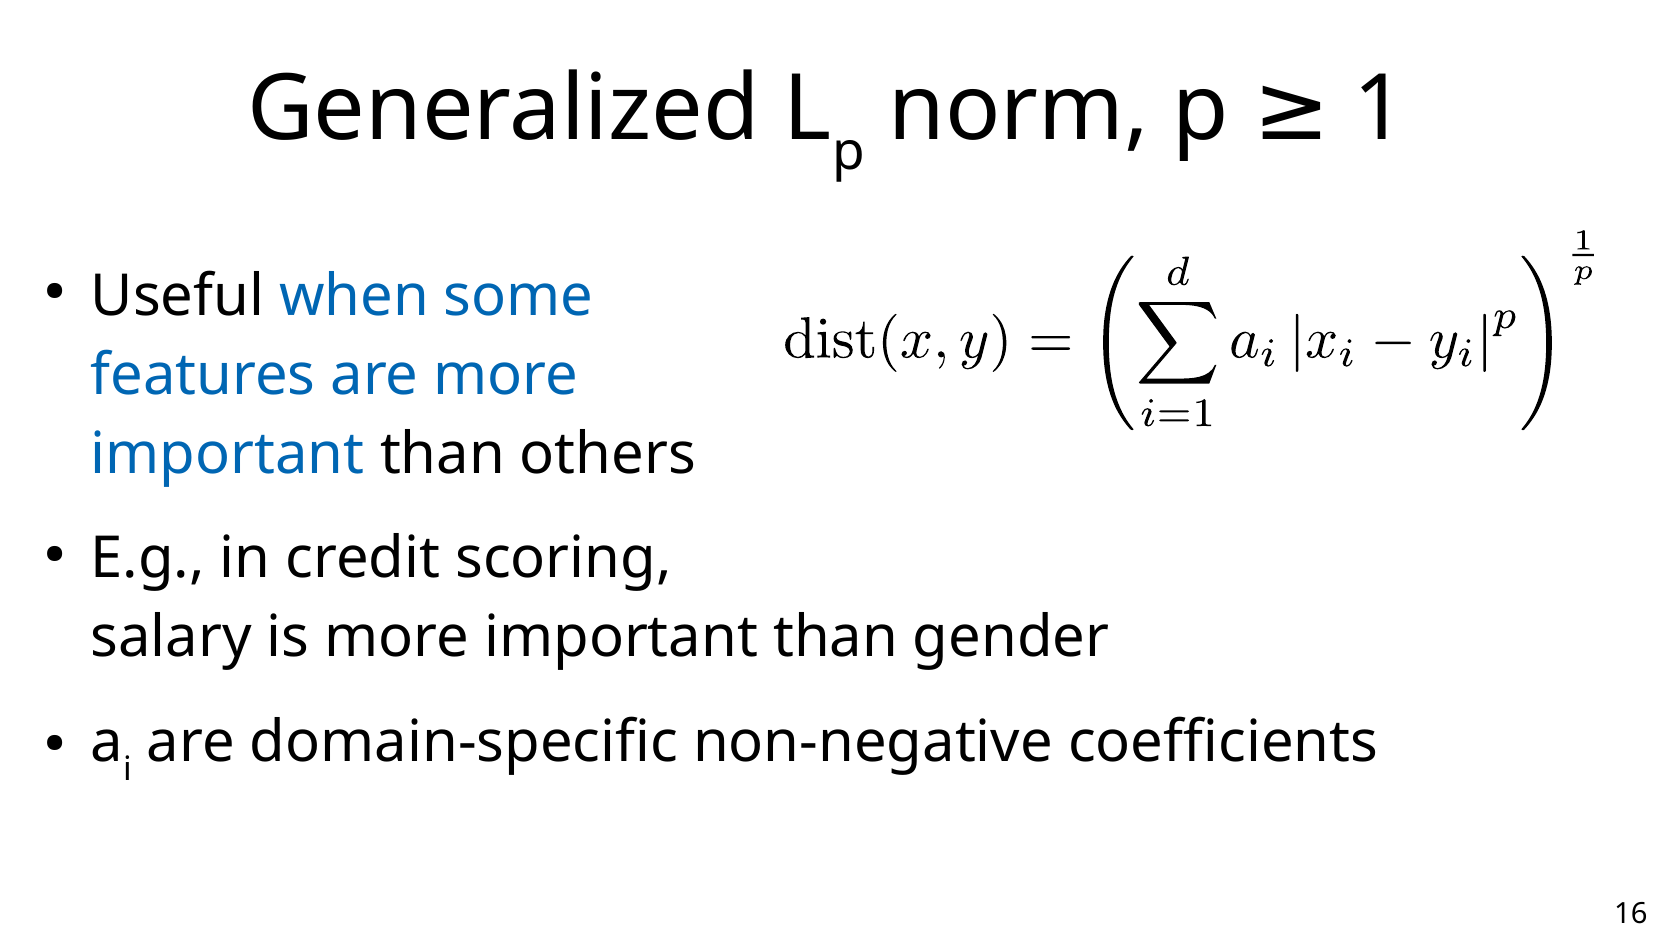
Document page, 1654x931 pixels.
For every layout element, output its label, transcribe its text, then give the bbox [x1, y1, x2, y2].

text_box [783, 230, 1595, 431]
list Useful when some features are more important than others E.g., in credit scoring, salary is more important than gender ai are domain-specific non-negative coefficients [29, 253, 1411, 793]
title Generalized Lp norm, p ≥ 1 [82, 1, 1571, 226]
